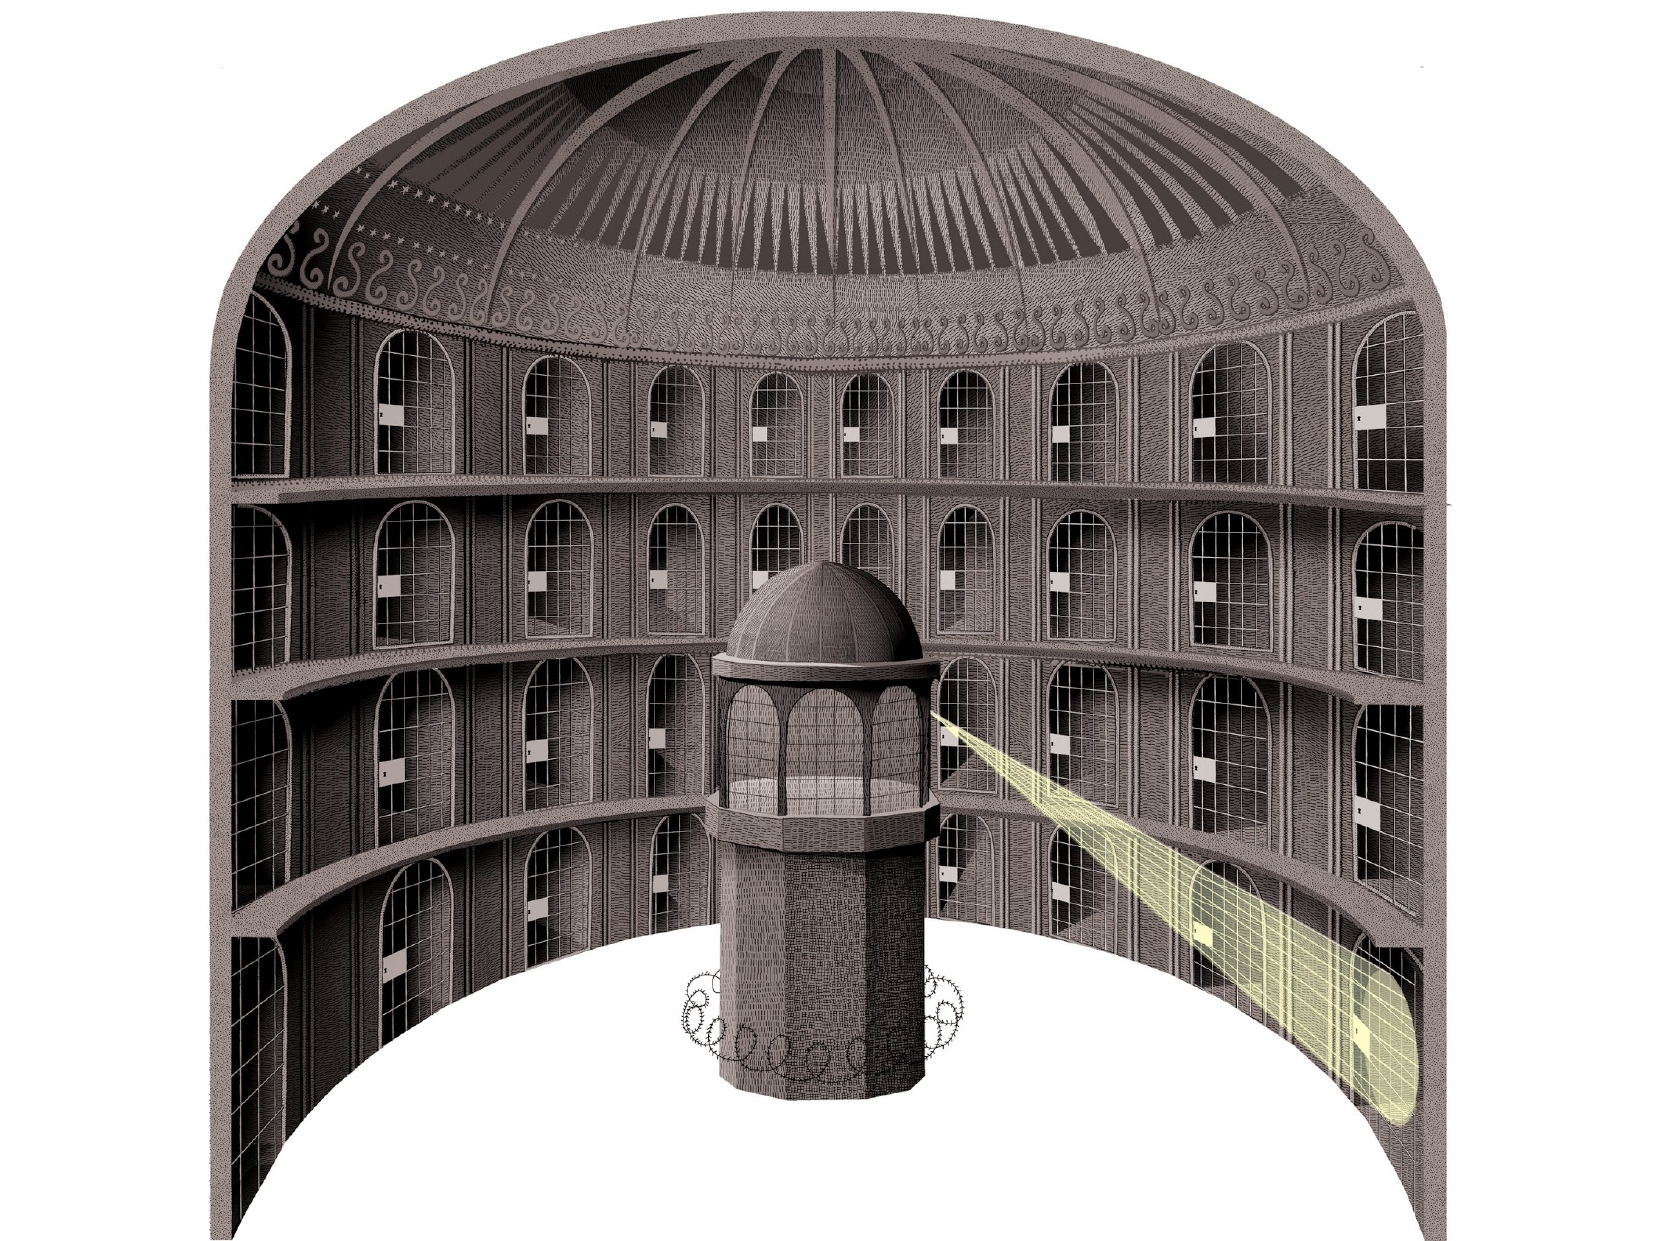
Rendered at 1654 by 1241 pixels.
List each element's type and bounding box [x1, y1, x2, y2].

picture [198, 0, 1452, 1241]
